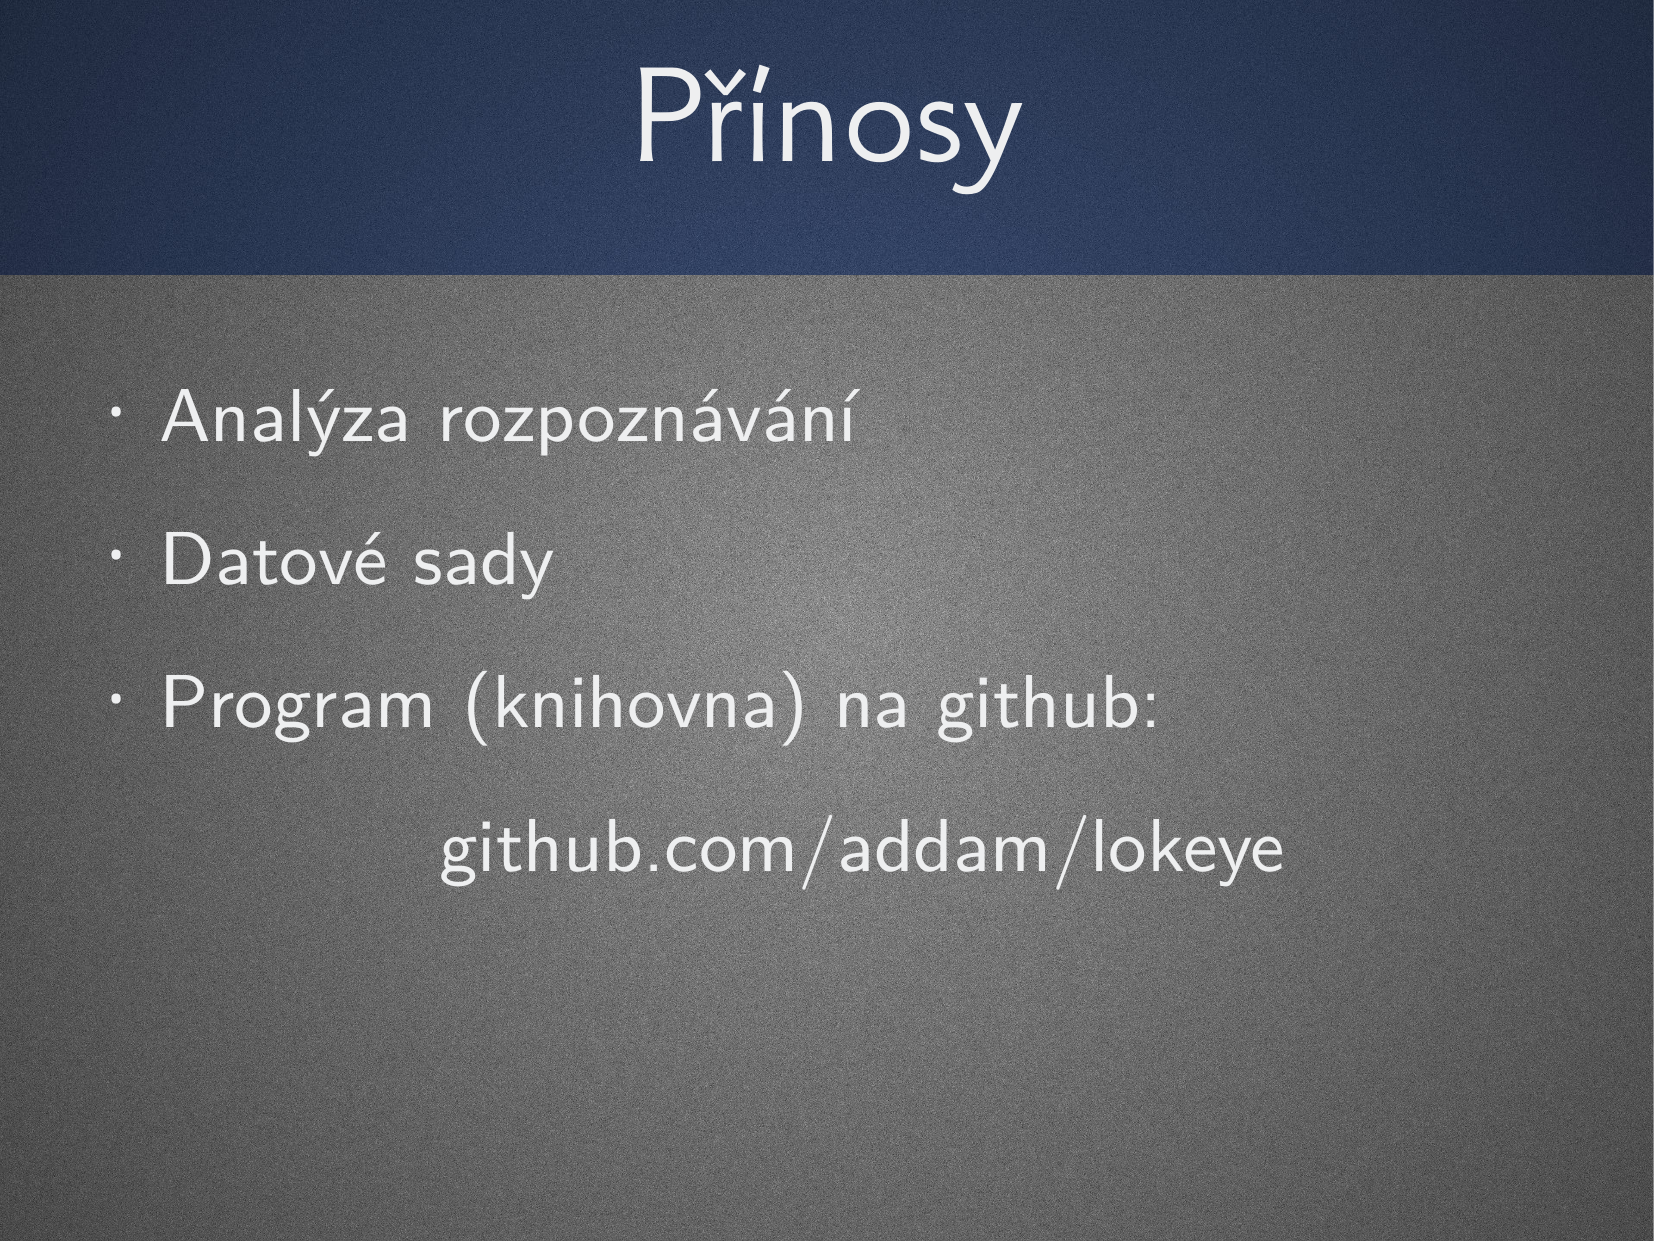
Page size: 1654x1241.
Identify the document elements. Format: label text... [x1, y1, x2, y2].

list Analýza rozpoznávání Datové sady Program (knihovna) na github: github.com/addam/lokeye [88, 354, 1565, 893]
title Přínosy [88, 29, 1565, 237]
picture [0, 0, 1654, 1241]
